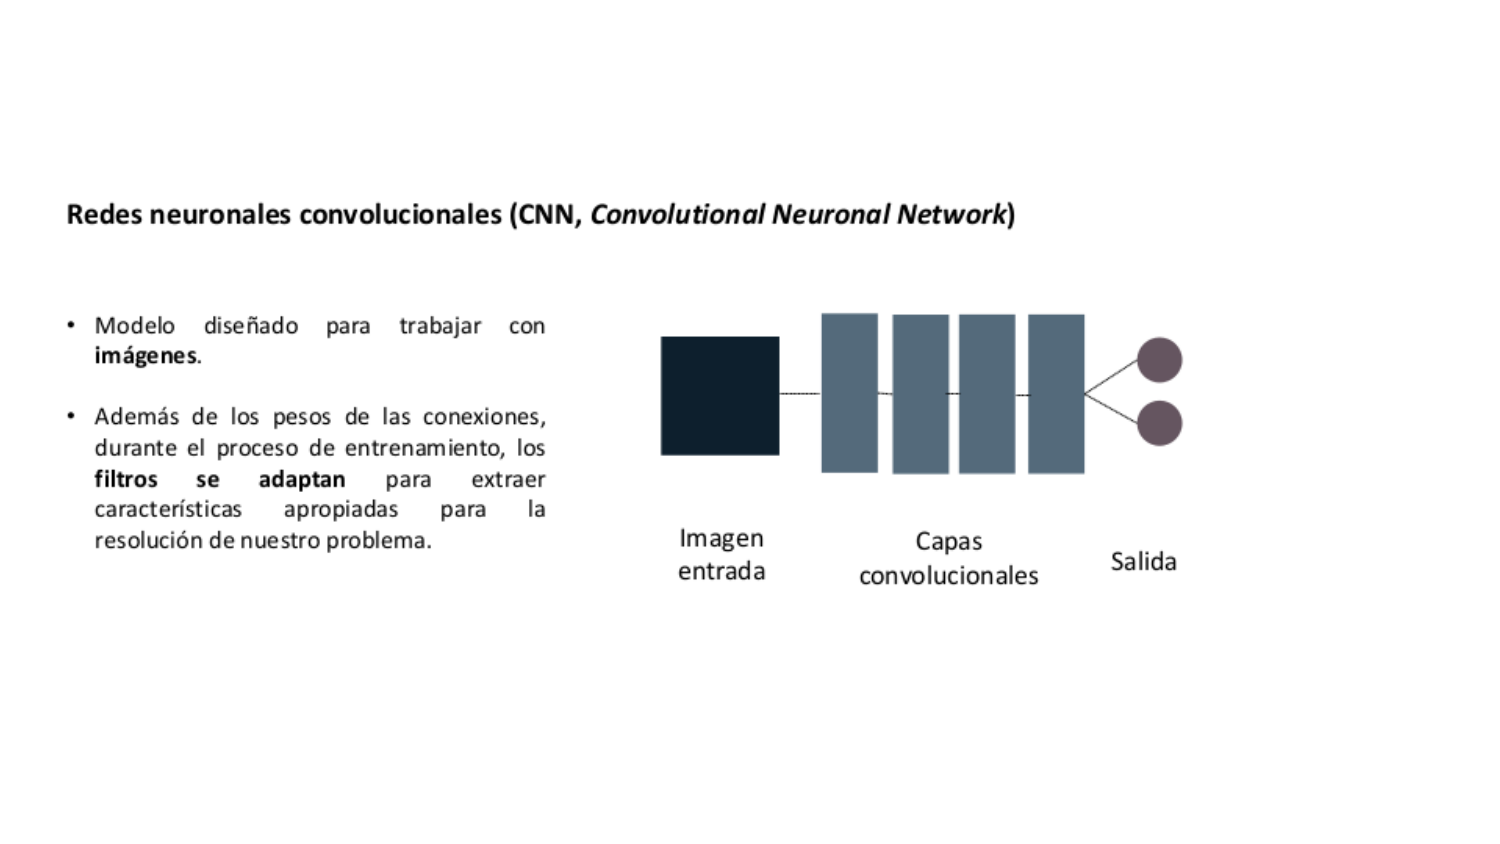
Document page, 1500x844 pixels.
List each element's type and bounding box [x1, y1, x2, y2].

picture [51, 188, 1202, 622]
